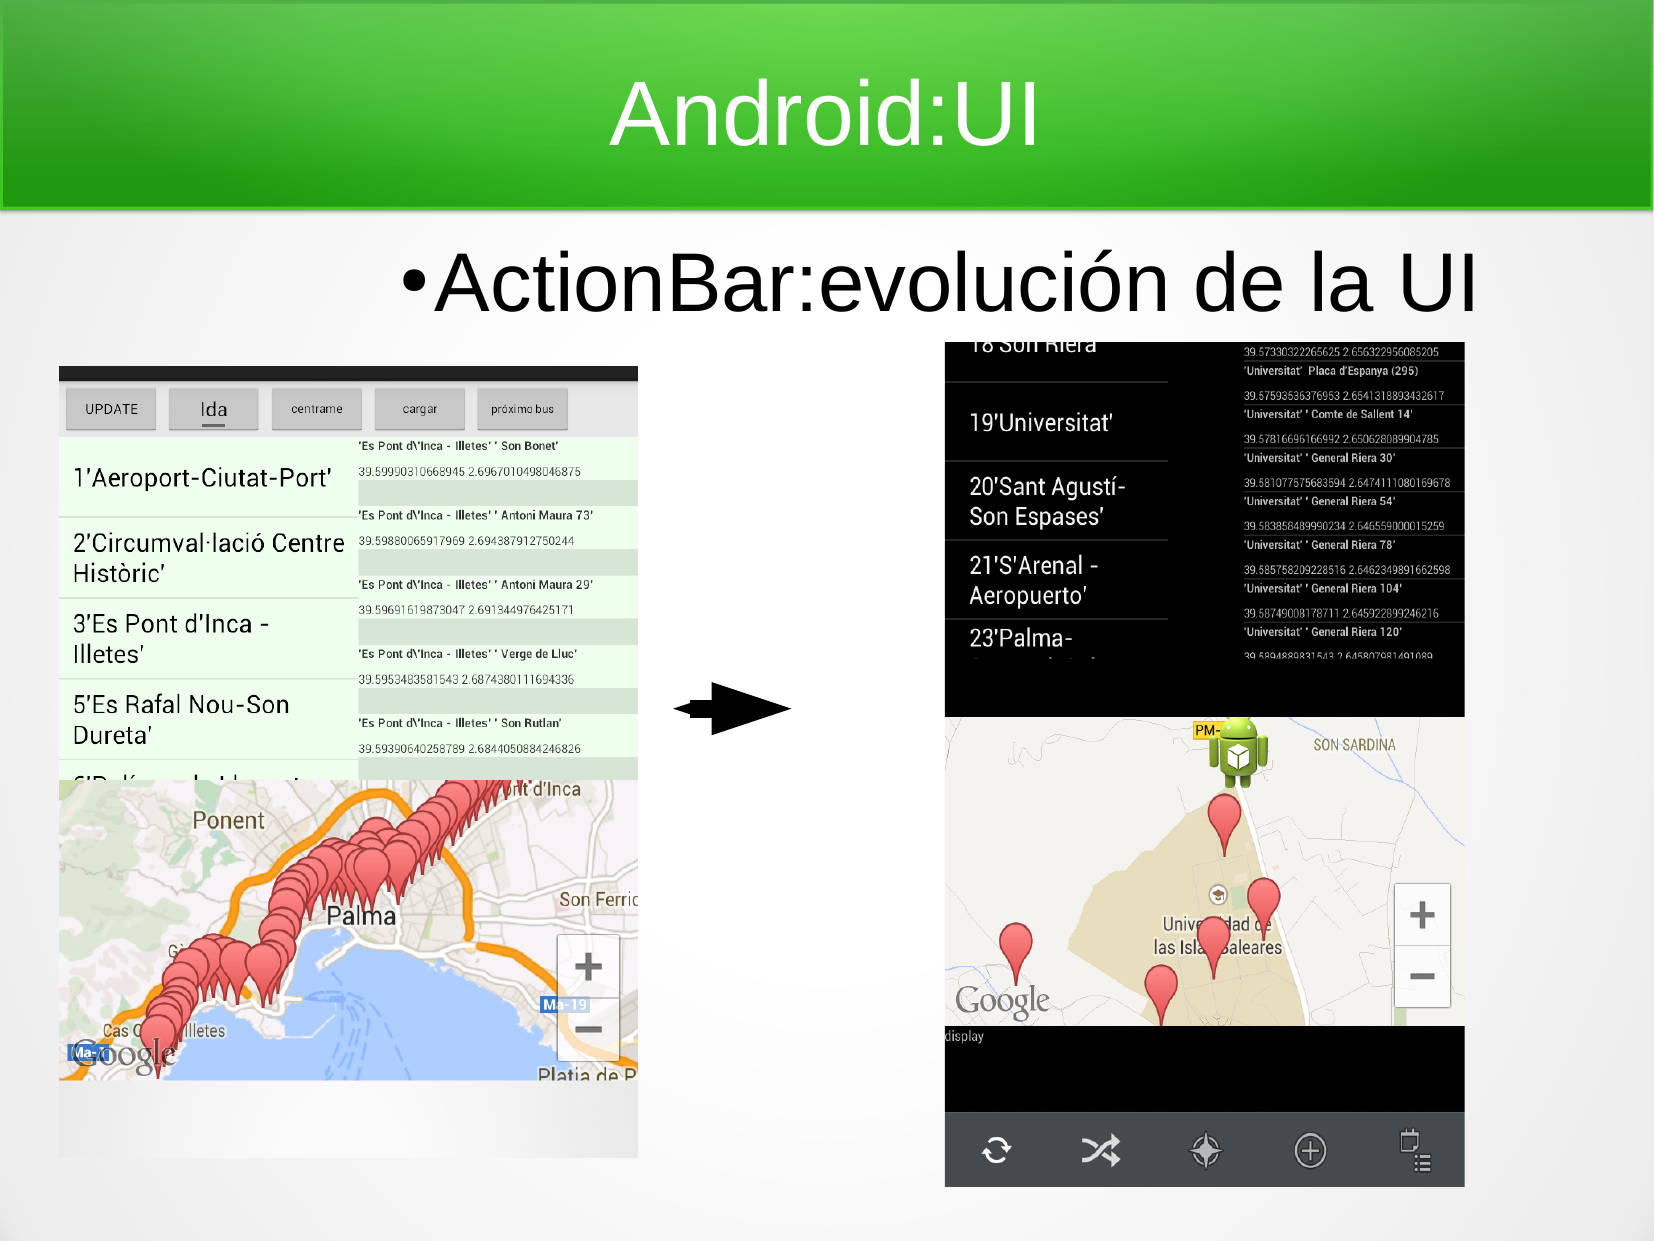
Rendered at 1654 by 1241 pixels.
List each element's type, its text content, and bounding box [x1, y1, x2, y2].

picture [59, 366, 638, 1158]
title Android:UI [82, 49, 1571, 179]
picture [944, 342, 1465, 1187]
list ActionBar:evolución de la UI [80, 236, 1536, 343]
